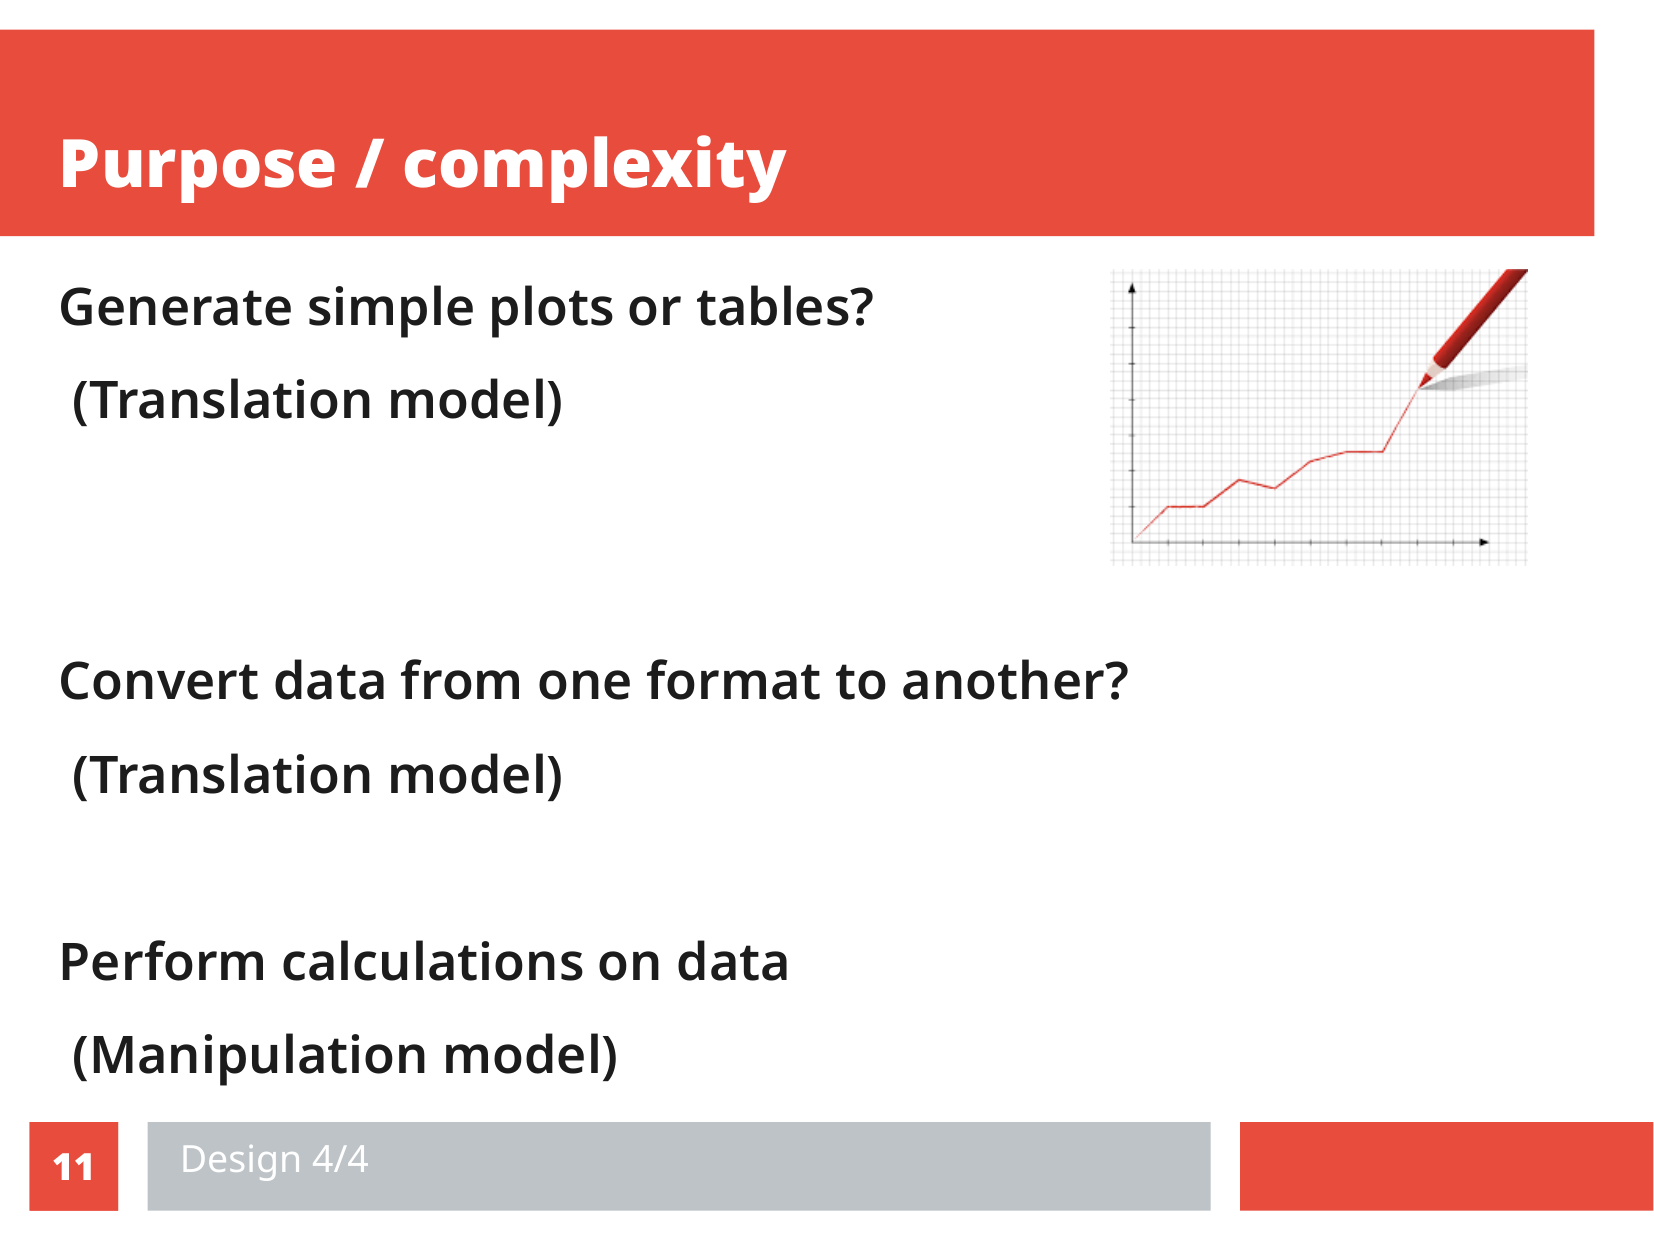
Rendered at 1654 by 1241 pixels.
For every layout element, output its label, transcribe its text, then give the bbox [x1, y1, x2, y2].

title Purpose / complexity [59, 59, 1595, 207]
text_box Design 4/4 [165, 1125, 736, 1184]
list Generate simple plots or tables? (Translation model) Convert data from one format to another? (Translation model) Perform calculations on data (Manipulation model) [59, 270, 1565, 1093]
picture [1110, 269, 1528, 566]
